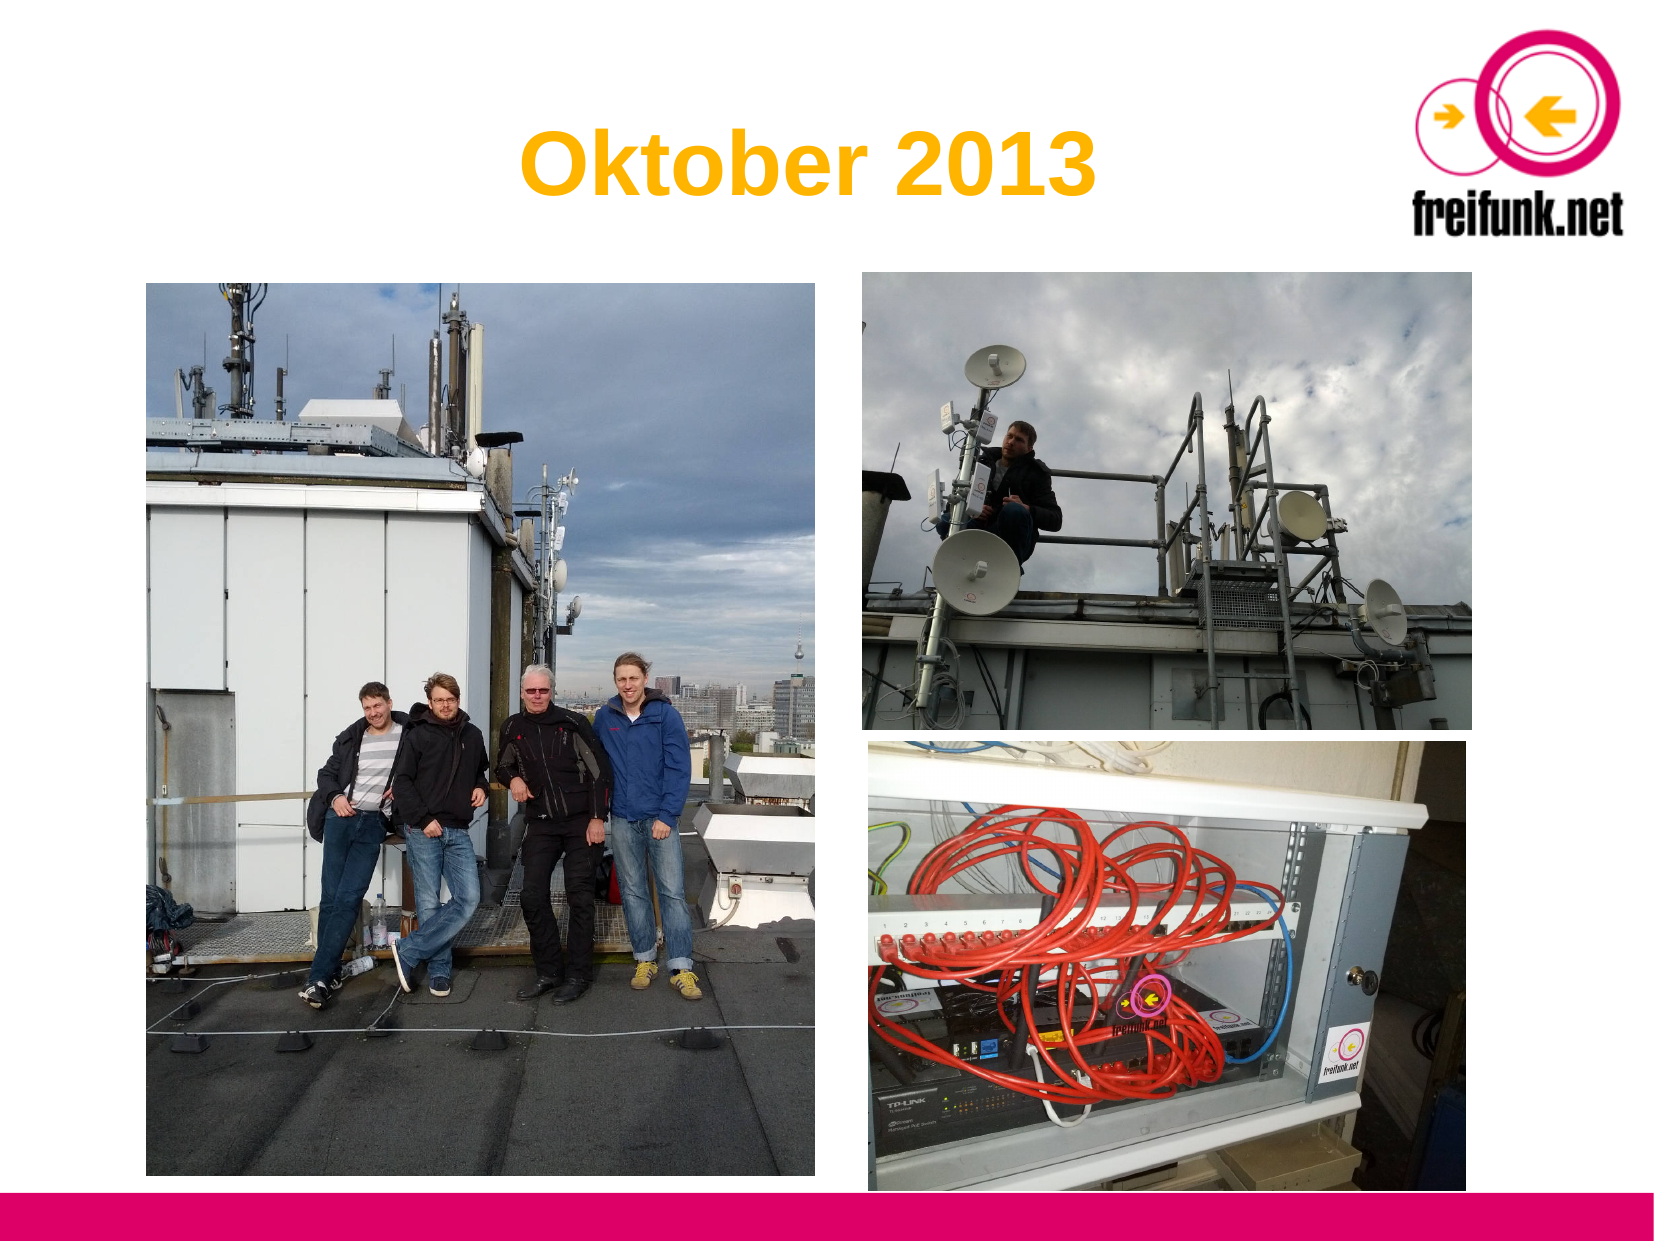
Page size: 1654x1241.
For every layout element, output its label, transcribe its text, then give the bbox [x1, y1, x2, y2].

title Oktober 2013 [212, 53, 1406, 260]
picture [868, 741, 1466, 1191]
picture [146, 283, 815, 1176]
picture [862, 272, 1472, 730]
picture [1380, 0, 1654, 266]
